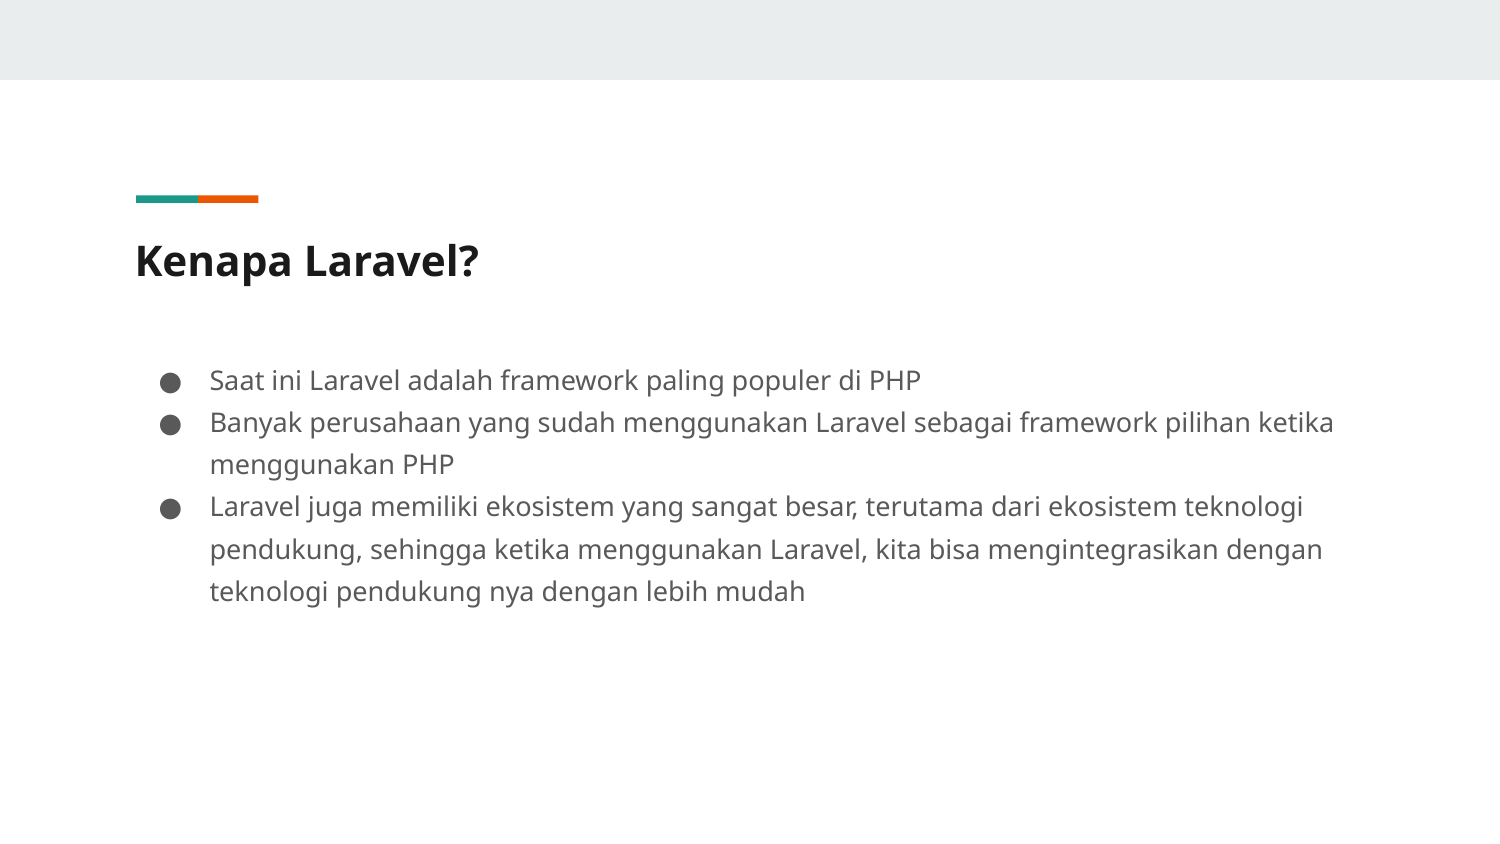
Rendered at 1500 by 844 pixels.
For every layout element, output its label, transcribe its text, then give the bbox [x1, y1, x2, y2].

list Saat ini Laravel adalah framework paling populer di PHP Banyak perusahaan yang sudah menggunakan Laravel sebagai framework pilihan ketika menggunakan PHP Laravel juga memiliki ekosistem yang sangat besar, terutama dari ekosistem teknologi pendukung, sehingga ketika menggunakan Laravel, kita bisa mengintegrasikan dengan teknologi pendukung nya dengan lebih mudah [119, 341, 1381, 712]
title Kenapa Laravel? [119, 216, 1381, 305]
